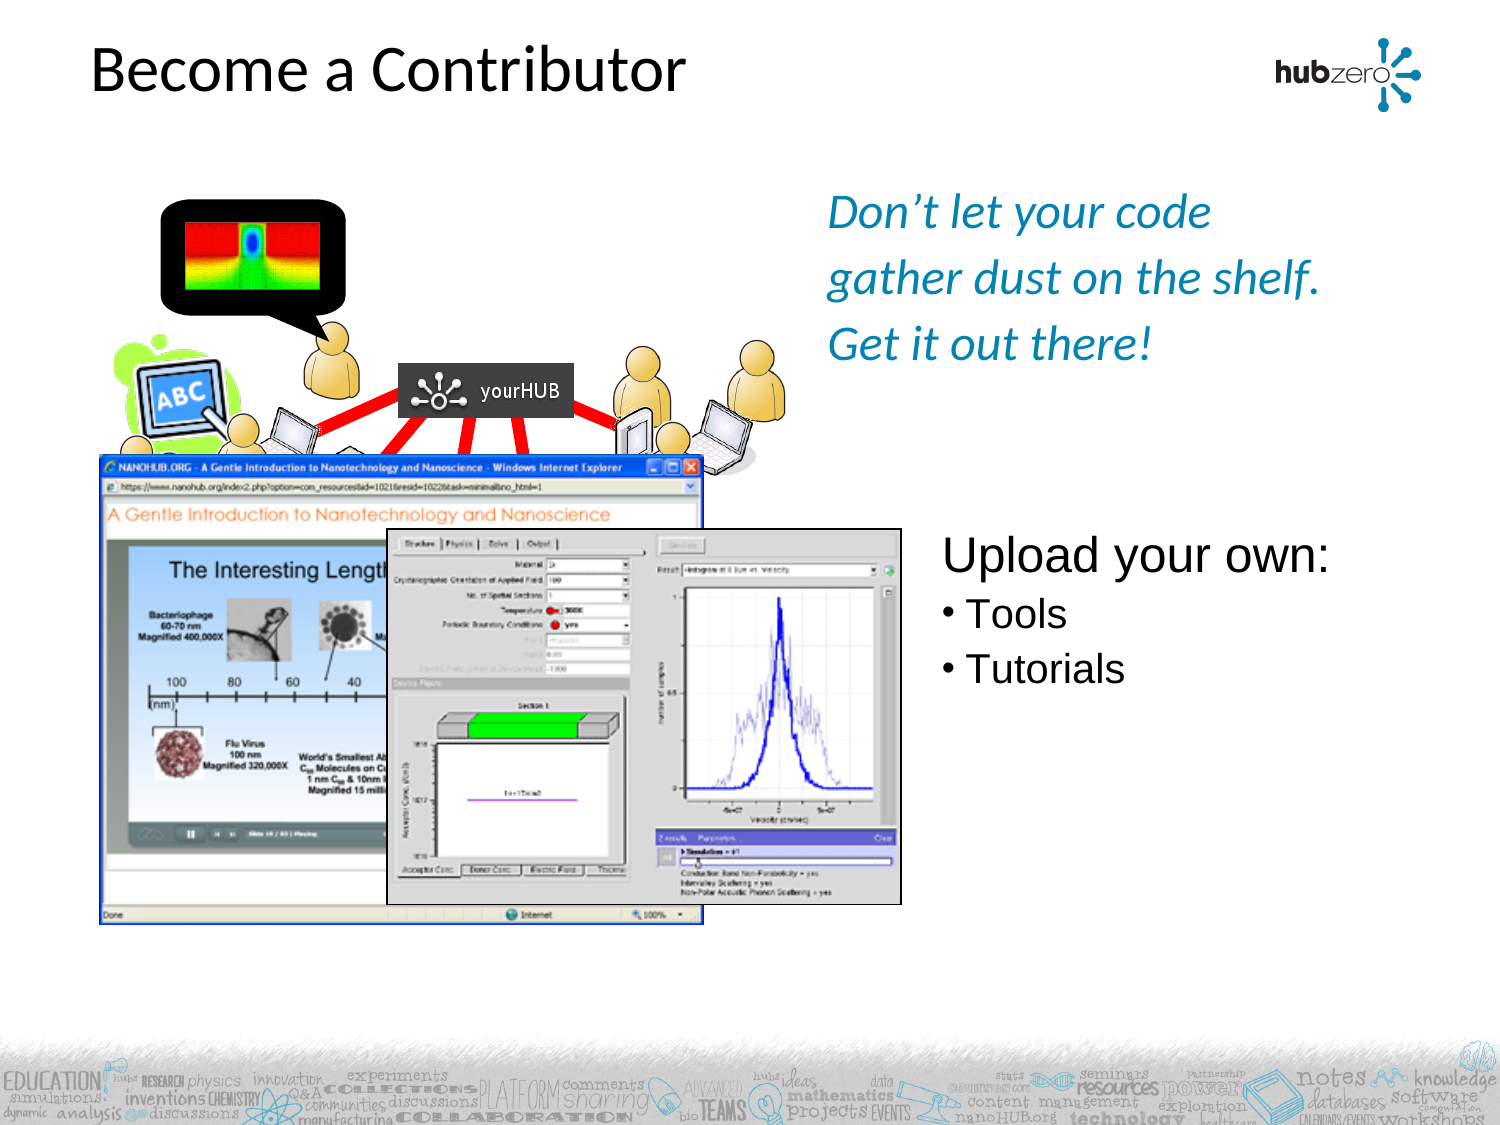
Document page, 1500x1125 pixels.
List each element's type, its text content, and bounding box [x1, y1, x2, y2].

text_box Don’t let your code gather dust on the shelf. Get it out there! [812, 164, 1363, 378]
picture [181, 217, 324, 295]
picture [0, 1034, 1500, 1125]
text_box Become a Contributor [75, 12, 1249, 118]
picture [398, 363, 574, 418]
text_box [161, 200, 345, 341]
picture [1272, 35, 1424, 115]
picture [387, 529, 901, 904]
picture [99, 319, 789, 925]
text_box Upload your own: Tools Tutorials [927, 508, 1390, 700]
